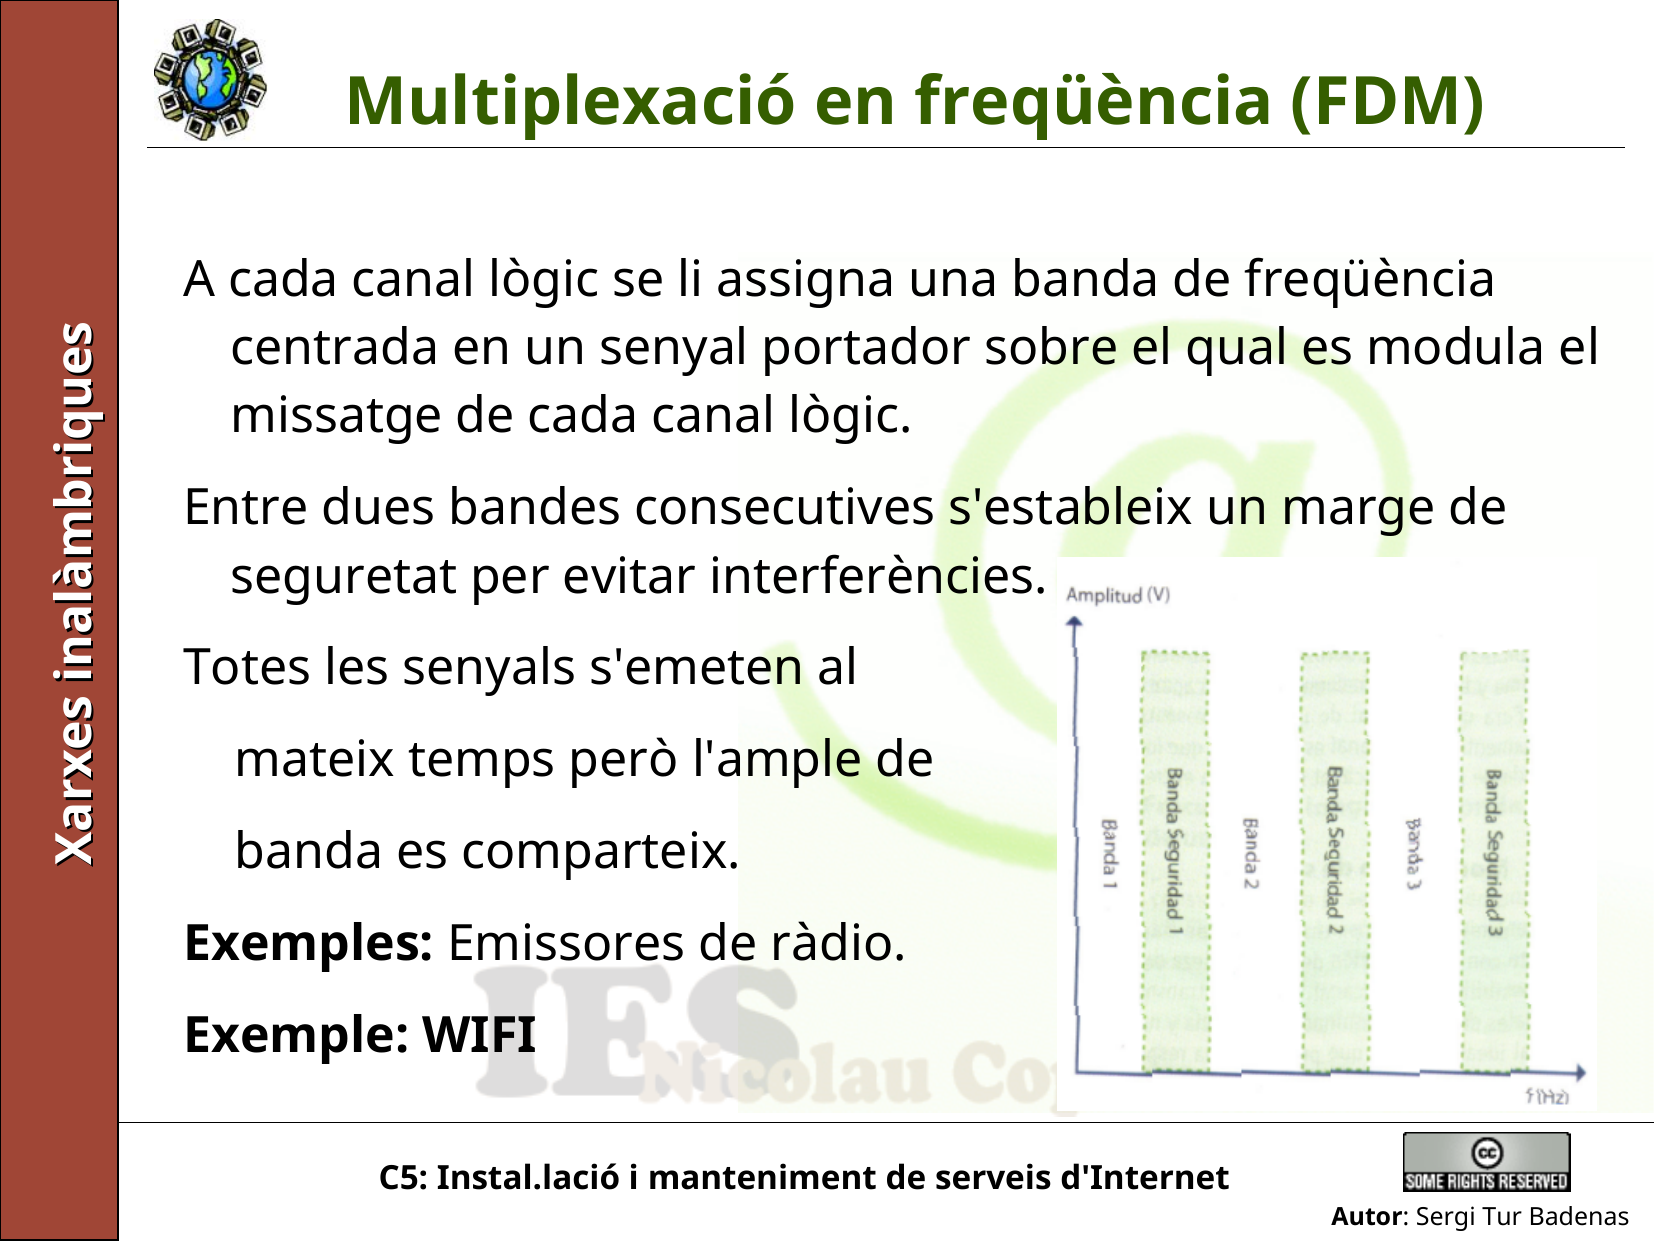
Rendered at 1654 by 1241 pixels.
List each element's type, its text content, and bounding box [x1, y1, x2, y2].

picture [154, 19, 268, 142]
list A cada canal lògic se li assigna una banda de freqüència centrada en un senyal portador sobre el qual es modula el missatge de cada canal lògic. Entre dues bandes consecutives s'estableix un marge de seguretat per evitar interferències. Totes les senyals s'emeten al mateix temps però l'ample de banda es comparteix. Exemples: Emissores de ràdio. Exemple: WIFI [88, 242, 1636, 1078]
picture [466, 252, 1654, 1117]
title Multiplexació en freqüència (FDM) [165, 56, 1654, 141]
picture [1403, 1132, 1571, 1192]
